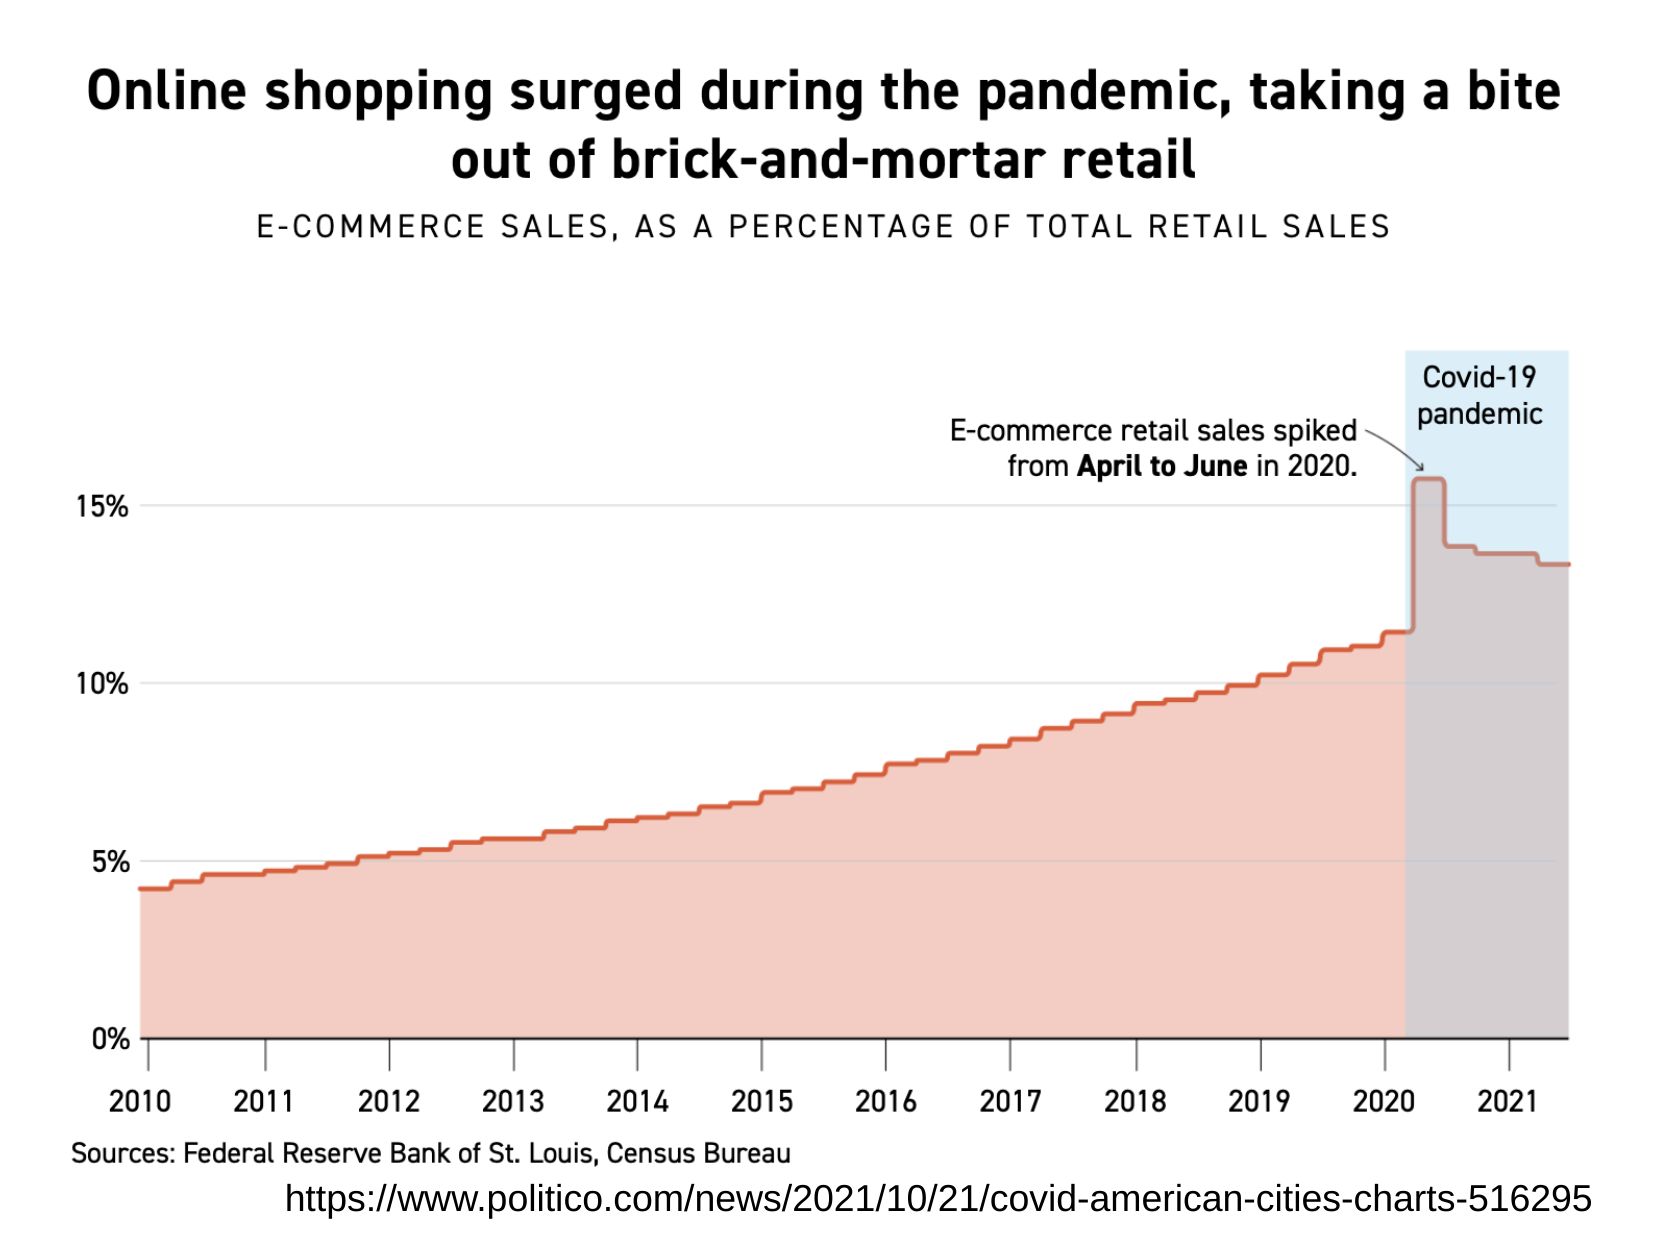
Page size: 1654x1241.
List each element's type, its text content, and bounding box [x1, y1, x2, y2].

picture [38, 31, 1639, 1219]
text_box https://www.politico.com/news/2021/10/21/covid-american-cities-charts-516295 [270, 1170, 1613, 1227]
